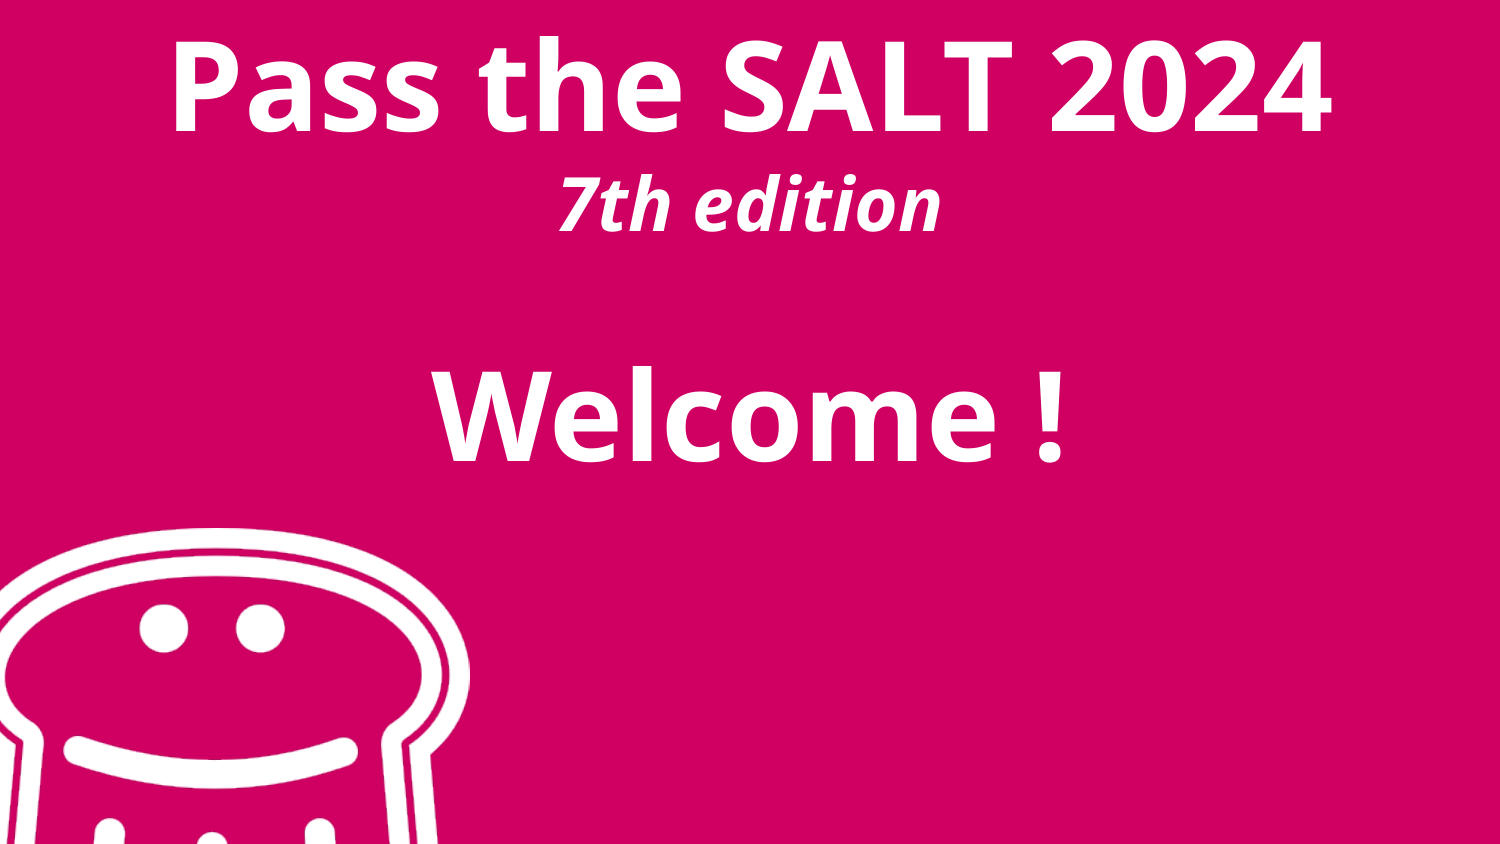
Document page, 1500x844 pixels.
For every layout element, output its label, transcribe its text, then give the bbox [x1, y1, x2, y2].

picture [0, 528, 470, 844]
text_box Pass the SALT 2024 7th edition Welcome ! [0, 0, 1500, 502]
